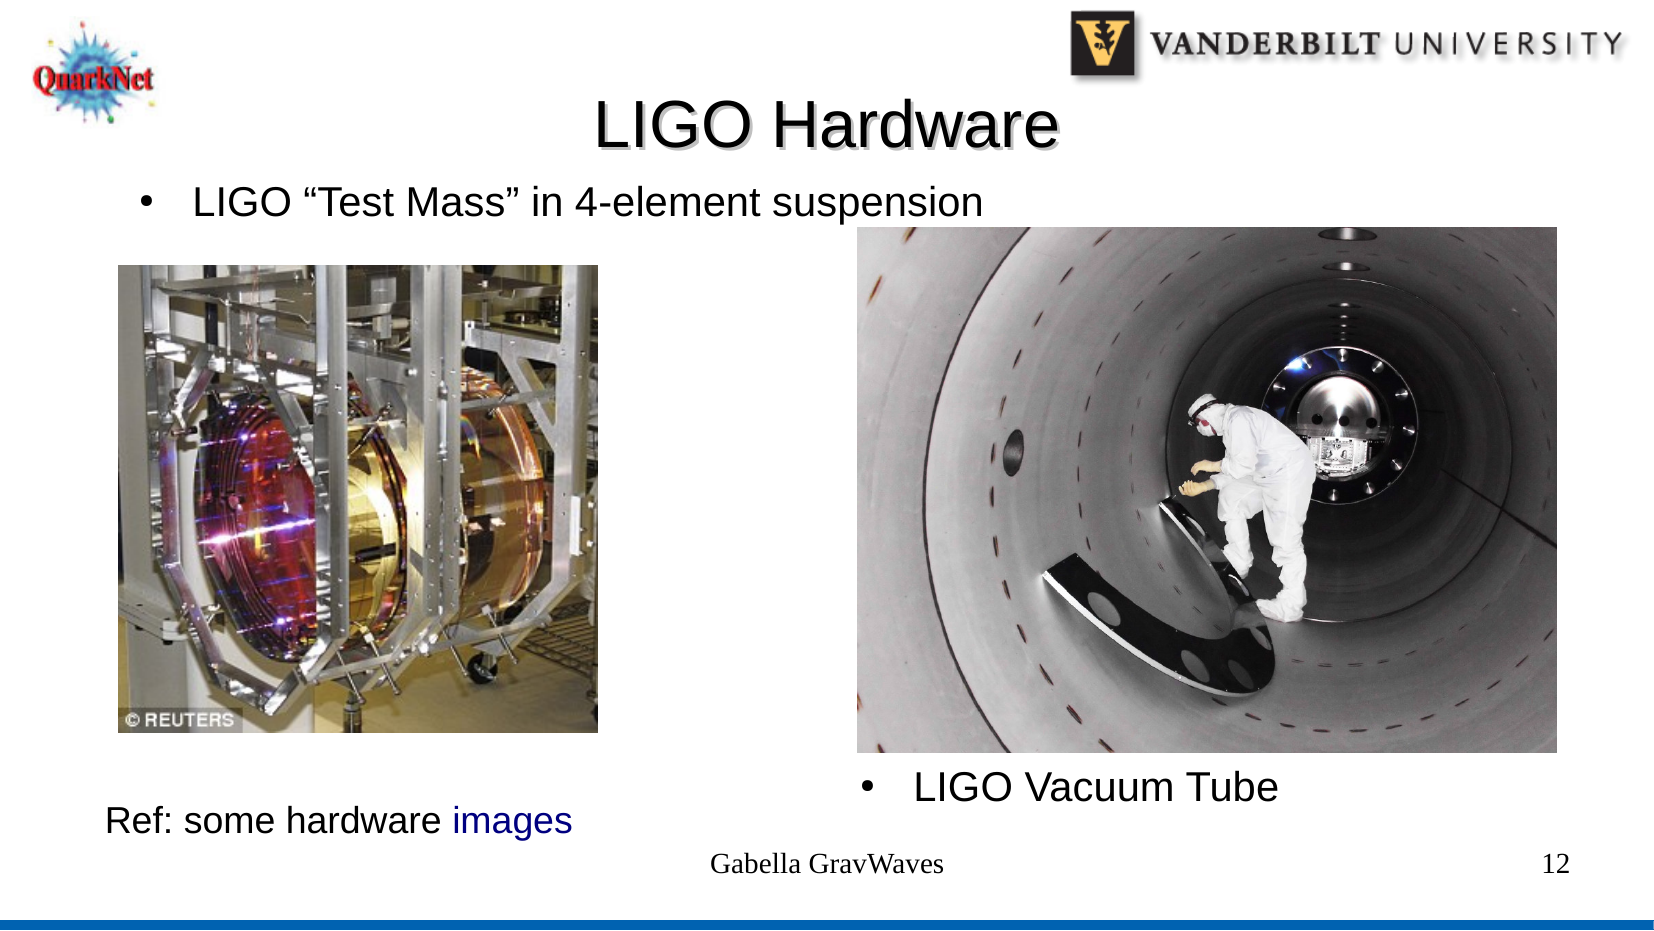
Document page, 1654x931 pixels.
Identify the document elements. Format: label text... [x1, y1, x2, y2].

picture [857, 227, 1557, 753]
list LIGO Vacuum Tube [842, 763, 1457, 833]
picture [19, 16, 166, 135]
picture [118, 265, 598, 733]
title LIGO Hardware [121, 77, 1534, 172]
list LIGO “Test Mass” in 4-element suspension [121, 178, 1534, 303]
picture [1067, 8, 1637, 91]
text_box Ref: some hardware images [90, 787, 588, 849]
